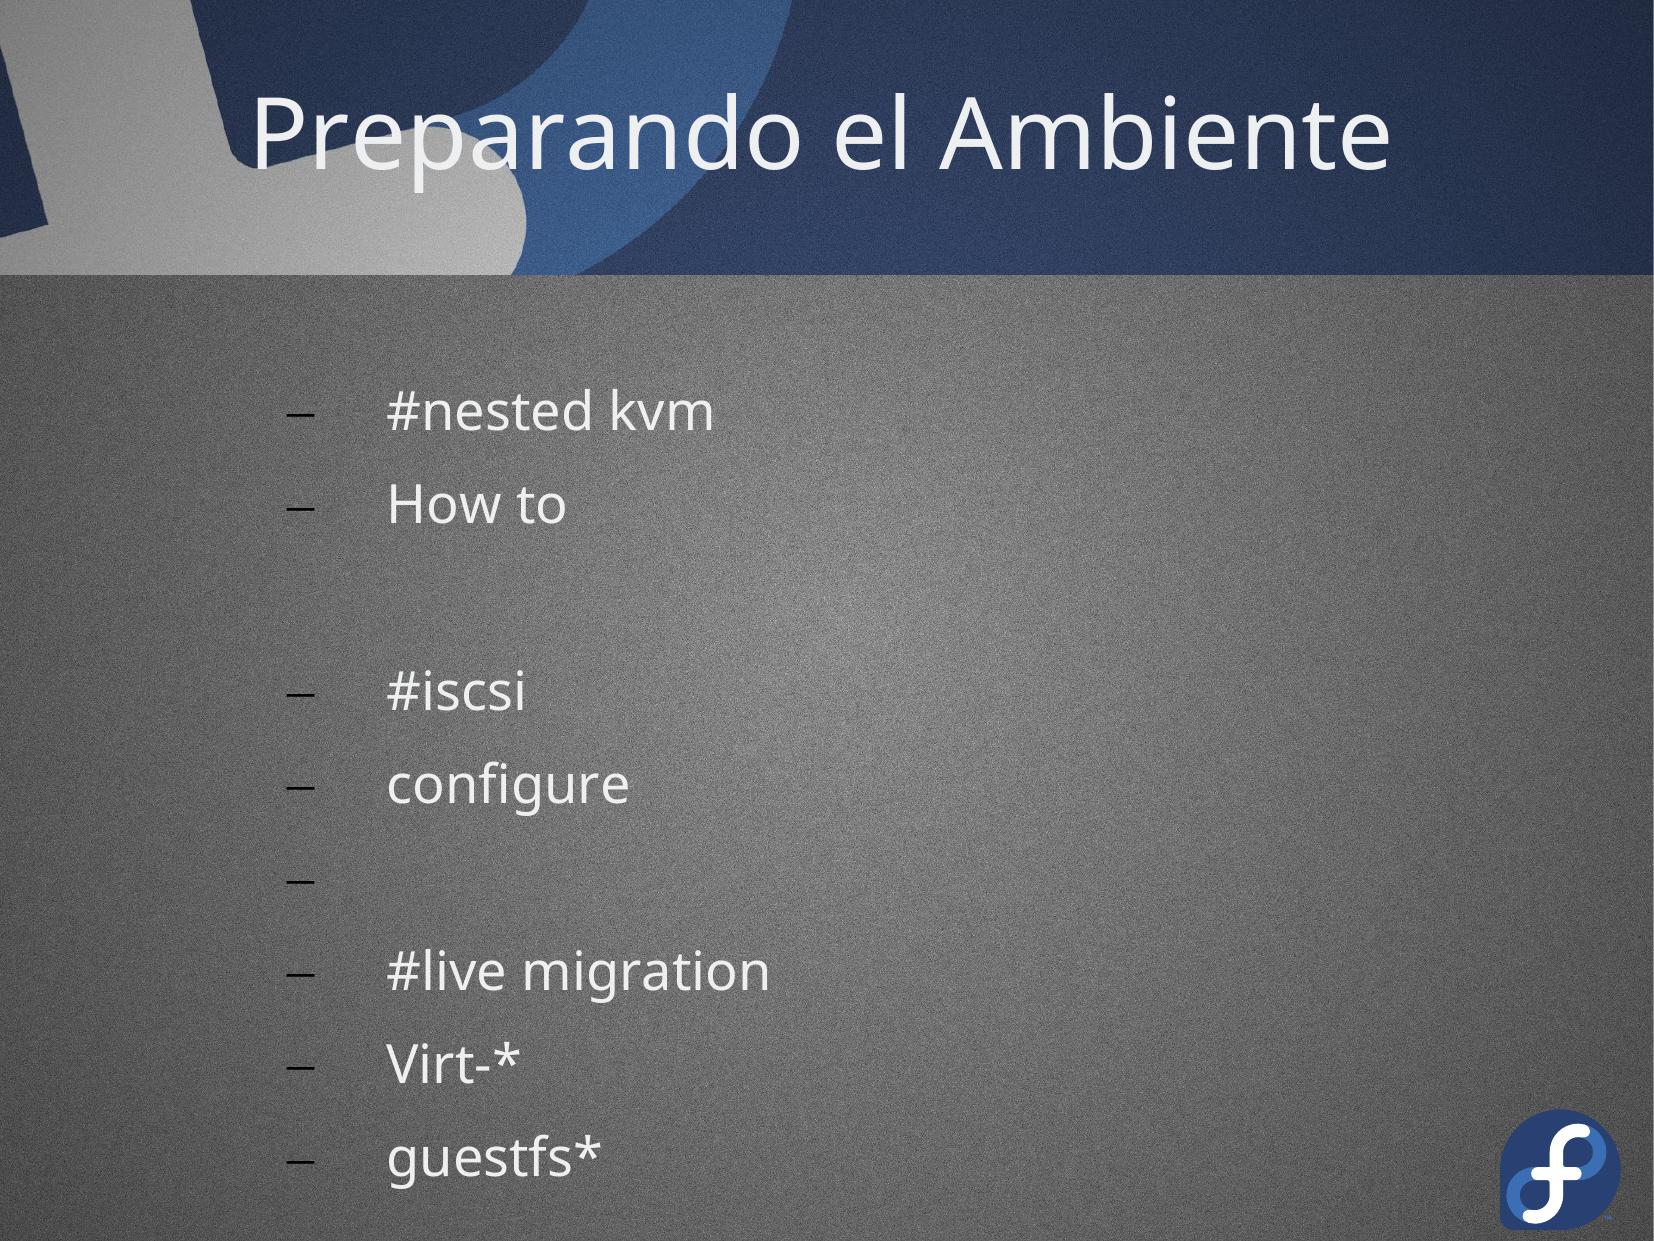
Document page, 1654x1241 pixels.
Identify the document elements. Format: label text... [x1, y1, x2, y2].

picture [0, 0, 1654, 1241]
text_box #nested kvm How to #iscsi configure #live migration Virt-* guestfs* [180, 371, 1233, 1241]
text_box Preparando el Ambiente [83, 30, 1561, 237]
